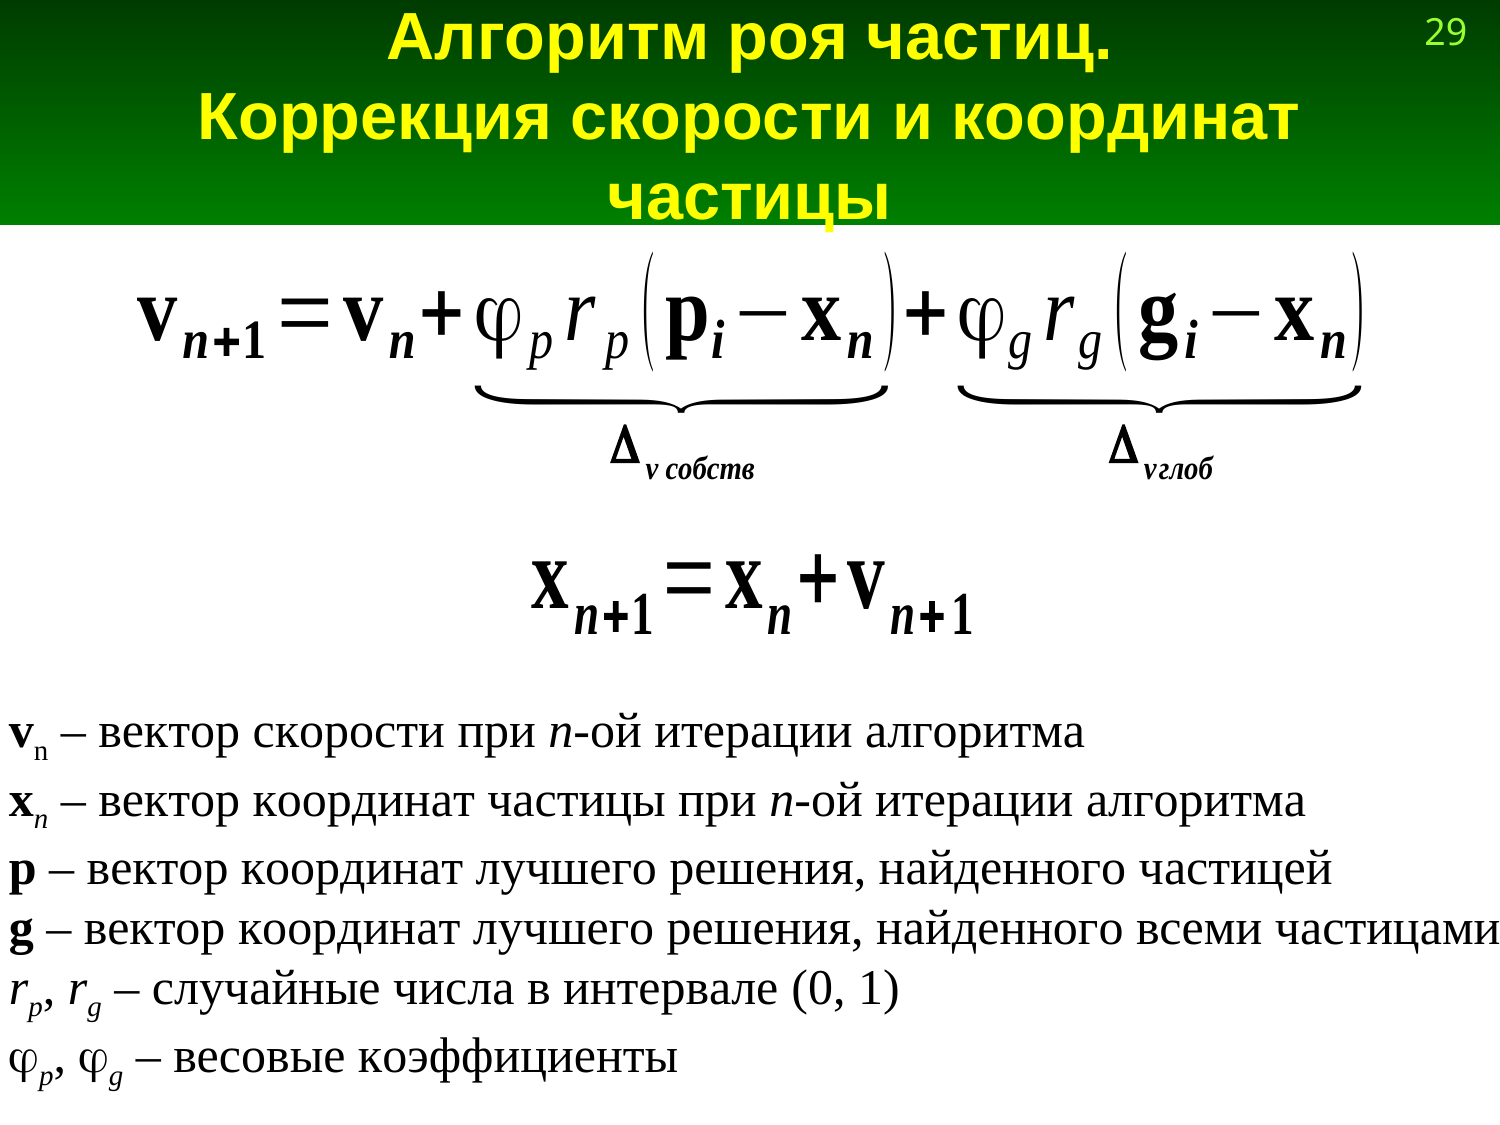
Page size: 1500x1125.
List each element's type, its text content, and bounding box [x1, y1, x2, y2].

chart [508, 519, 992, 650]
chart [111, 248, 1389, 485]
text_box vn – вектор скорости при n-ой итерации алгоритма xn – вектор координат частицы при n-ой итерации алгоритма p – вектор координат лучшего решения, найденного частицей g – вектор координат лучшего решения, найденного всеми частицами rp, rg – случайные числа в интервале (0, 1) p, g – весовые коэффициенты [0, 690, 1500, 1099]
title Алгоритм роя частиц. Коррекция скорости и координат частицы [112, 18, 1388, 207]
